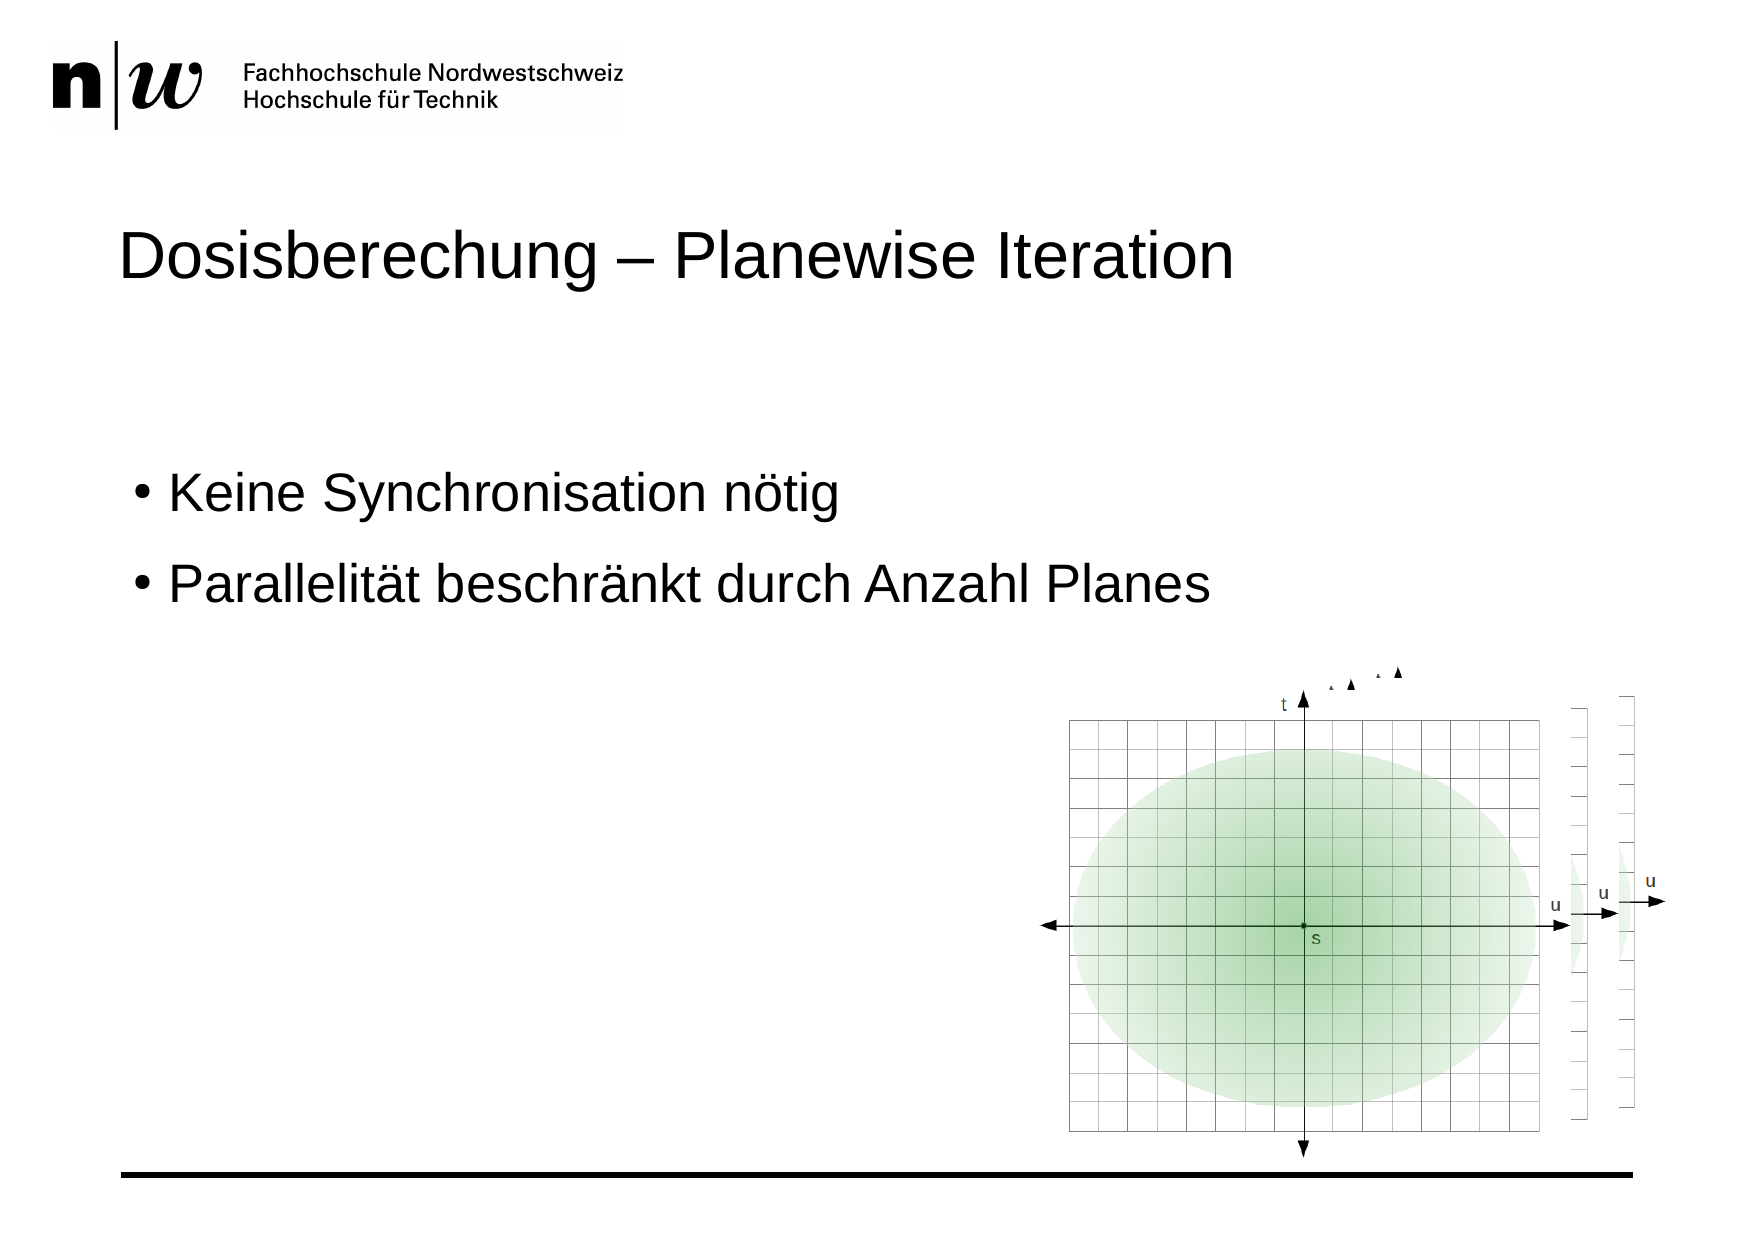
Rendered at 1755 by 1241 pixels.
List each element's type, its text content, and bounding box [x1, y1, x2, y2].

text_box Dosisberechung – Planewise Iteration [118, 212, 1606, 296]
picture [1039, 690, 1571, 1158]
picture [1630, 666, 1666, 1134]
picture [53, 41, 623, 130]
text_box Keine Synchronisation nötig Parallelität beschränkt durch Anzahl Planes [118, 425, 1630, 1146]
